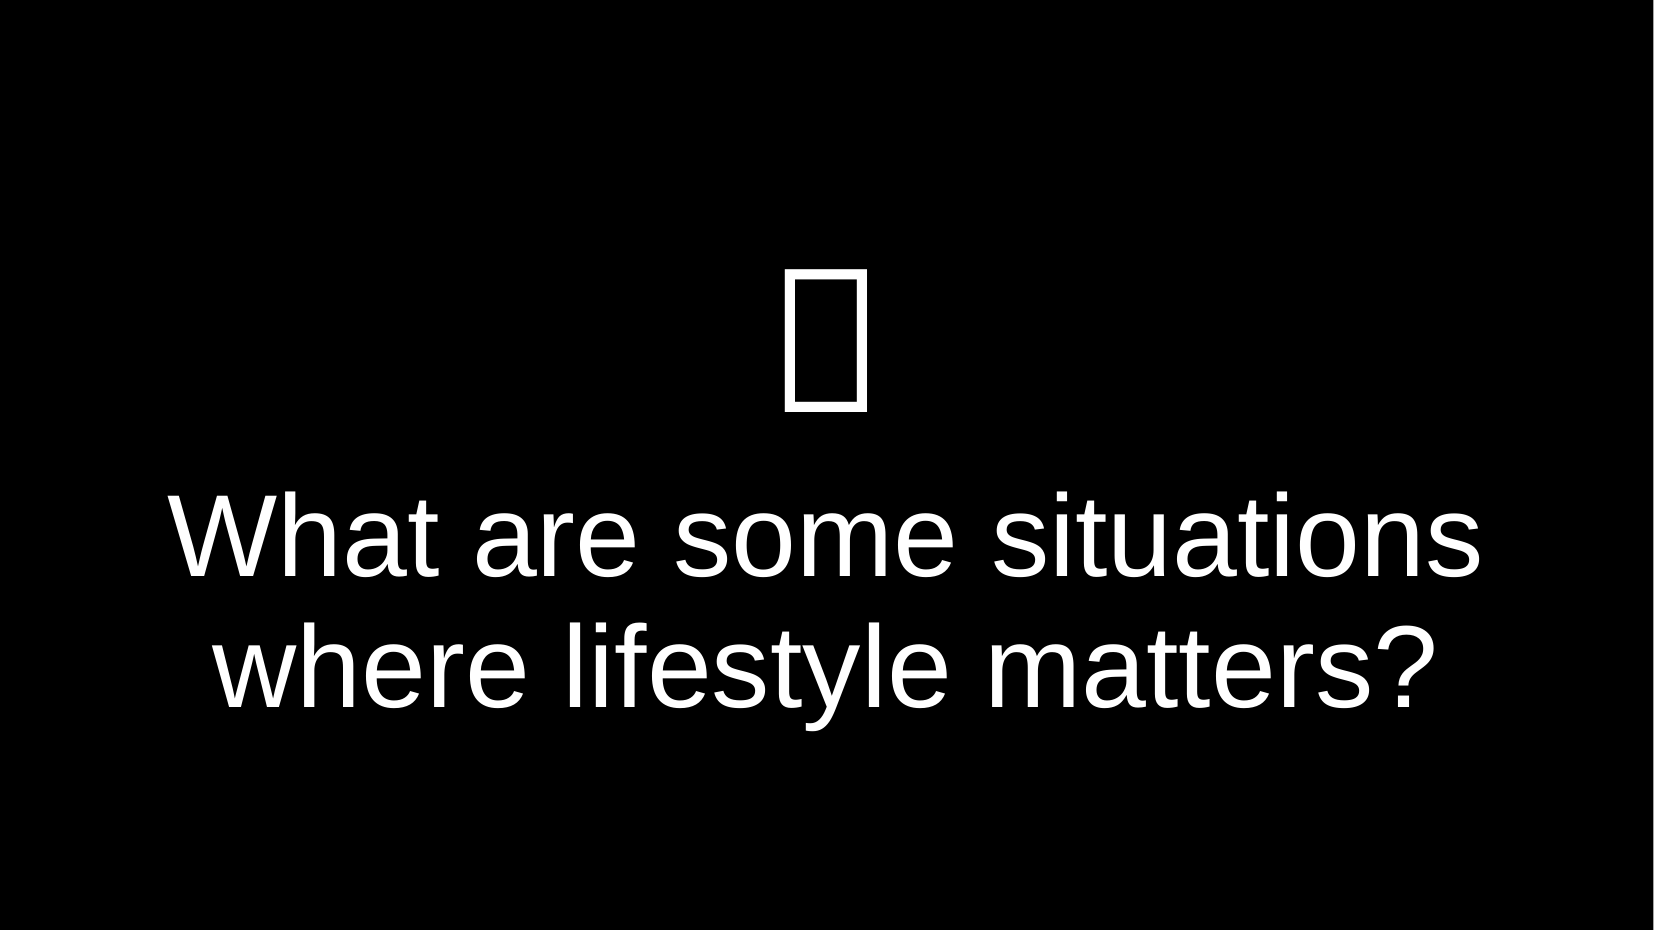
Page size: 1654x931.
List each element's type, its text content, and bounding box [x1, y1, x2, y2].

subtitle 🤔 What are some situations where lifestyle matters? [82, 0, 1571, 931]
